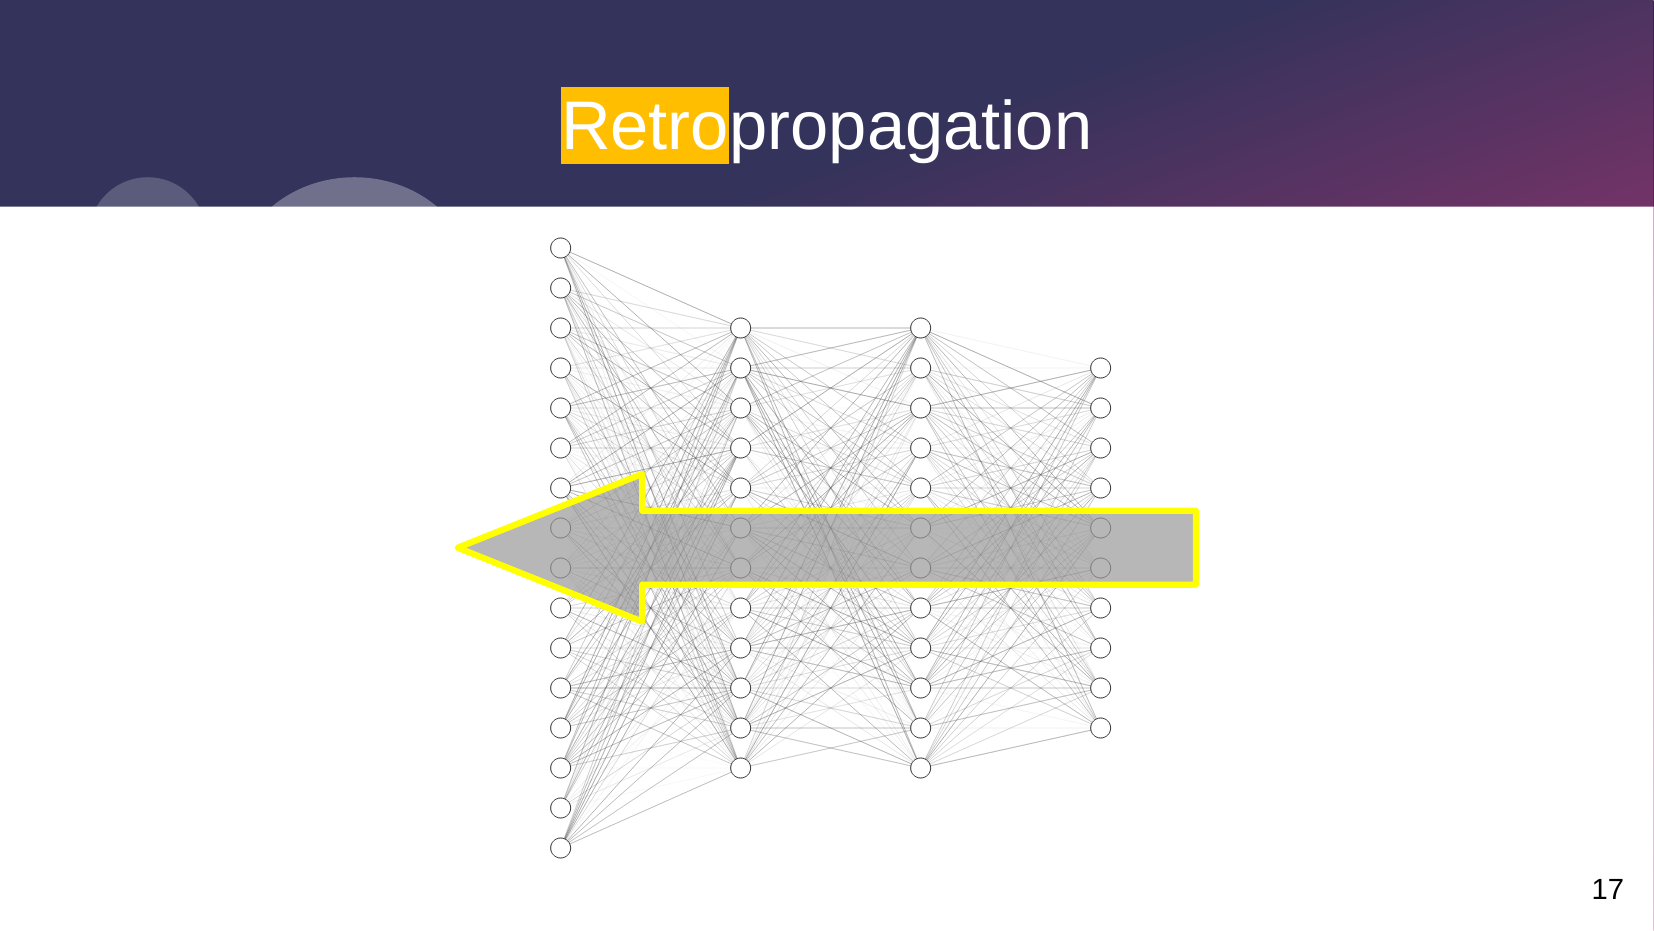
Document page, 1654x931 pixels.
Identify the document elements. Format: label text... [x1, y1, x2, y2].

picture [531, 229, 1123, 518]
title Retropropagation [88, 44, 1565, 207]
text_box [457, 473, 1196, 622]
picture [531, 578, 1123, 866]
